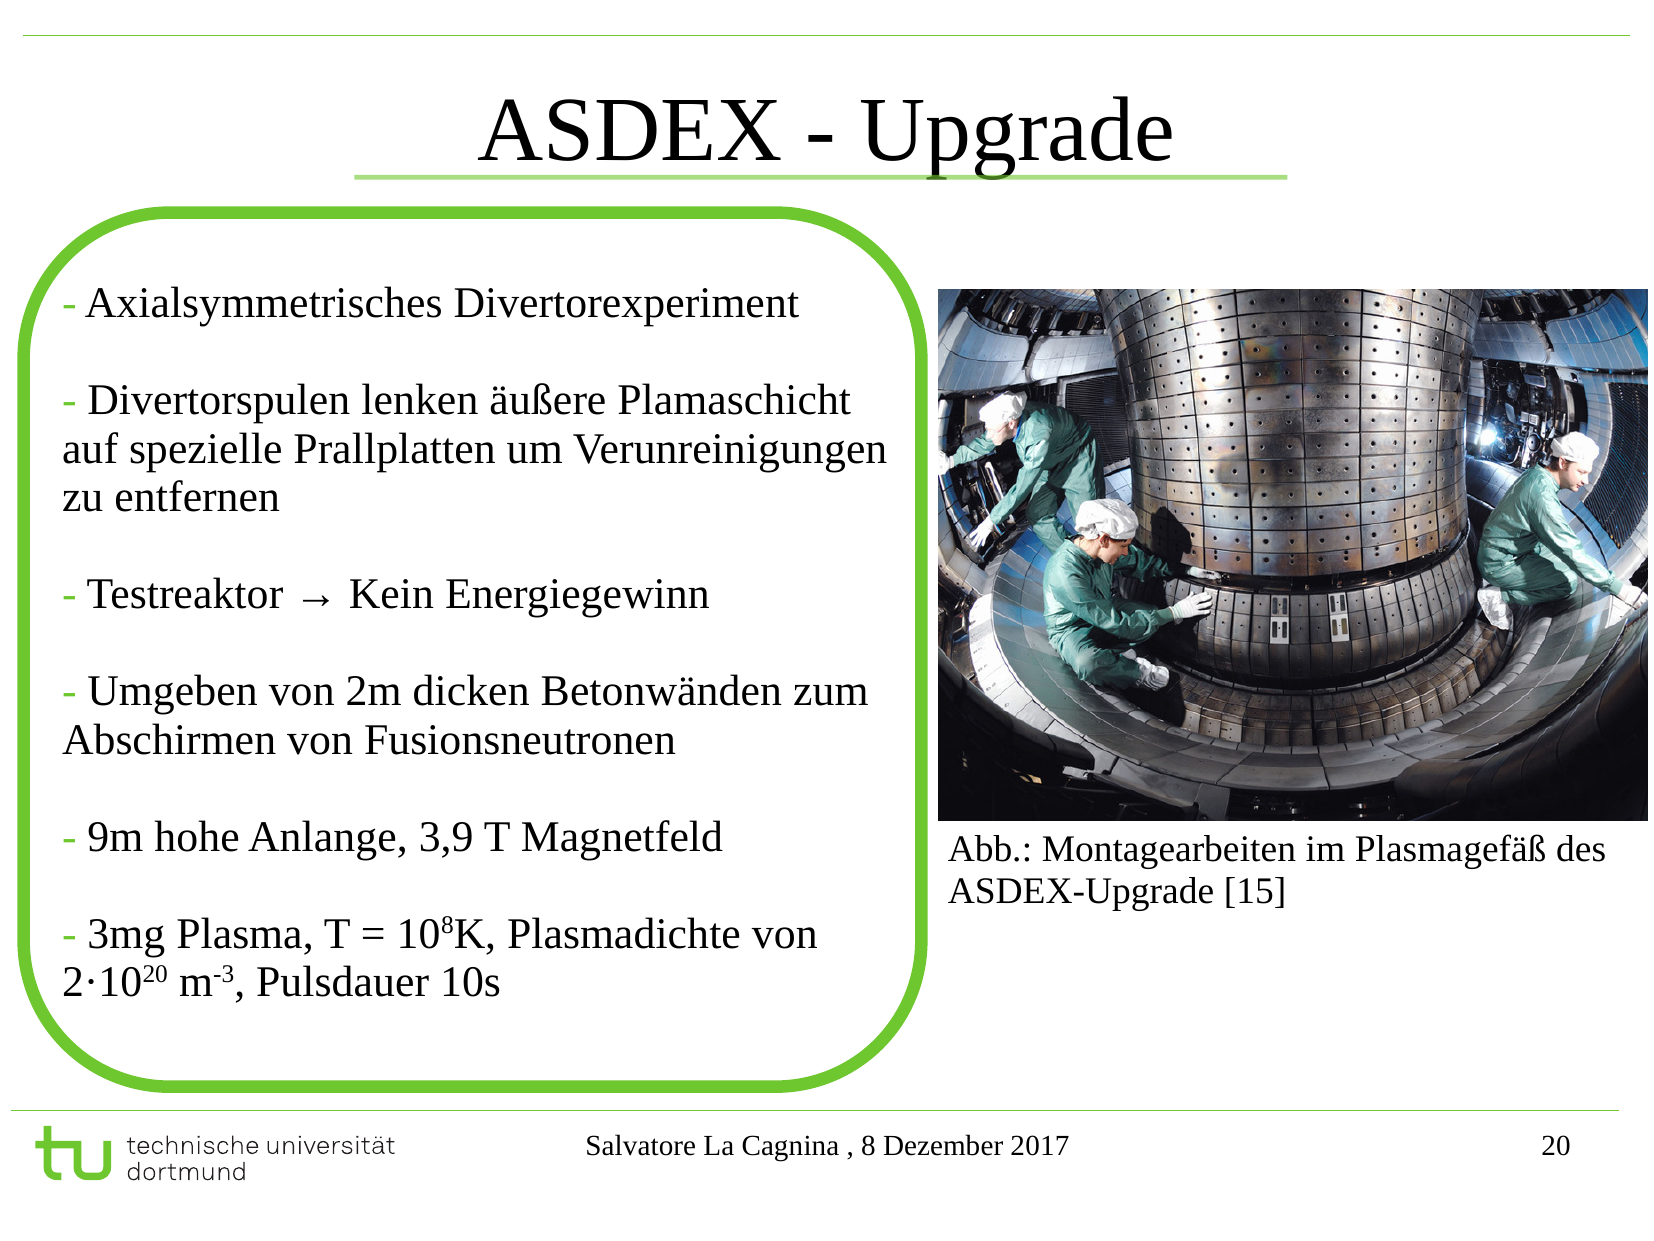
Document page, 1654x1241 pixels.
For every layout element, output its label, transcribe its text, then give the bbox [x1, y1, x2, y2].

chart [35, 1125, 47, 1241]
text_box [23, 279, 47, 1021]
text_box [910, 301, 922, 998]
picture [938, 289, 1648, 820]
title ASDEX - Upgrade [82, 25, 1571, 233]
text_box - Axialsymmetrisches Divertorexperiment - Divertorspulen lenken äußere Plamaschicht auf spezielle Prallplatten um Verunreinigungen zu entfernen - Testreaktor → Kein Energiegewinn - Umgeben von 2m dicken Betonwänden zum Abschirmen von Fusionsneutronen - 9m hohe Anlange, 3,9 T Magnetfeld - 3mg Plasma, T = 108K, Plasmadichte von 2·1020 m-3, Pulsdauer 10s [47, 271, 910, 1241]
text_box [52, 212, 893, 271]
text_box Abb.: Montagearbeiten im Plasmagefäß des ASDEX-Upgrade [15] [933, 820, 1654, 957]
